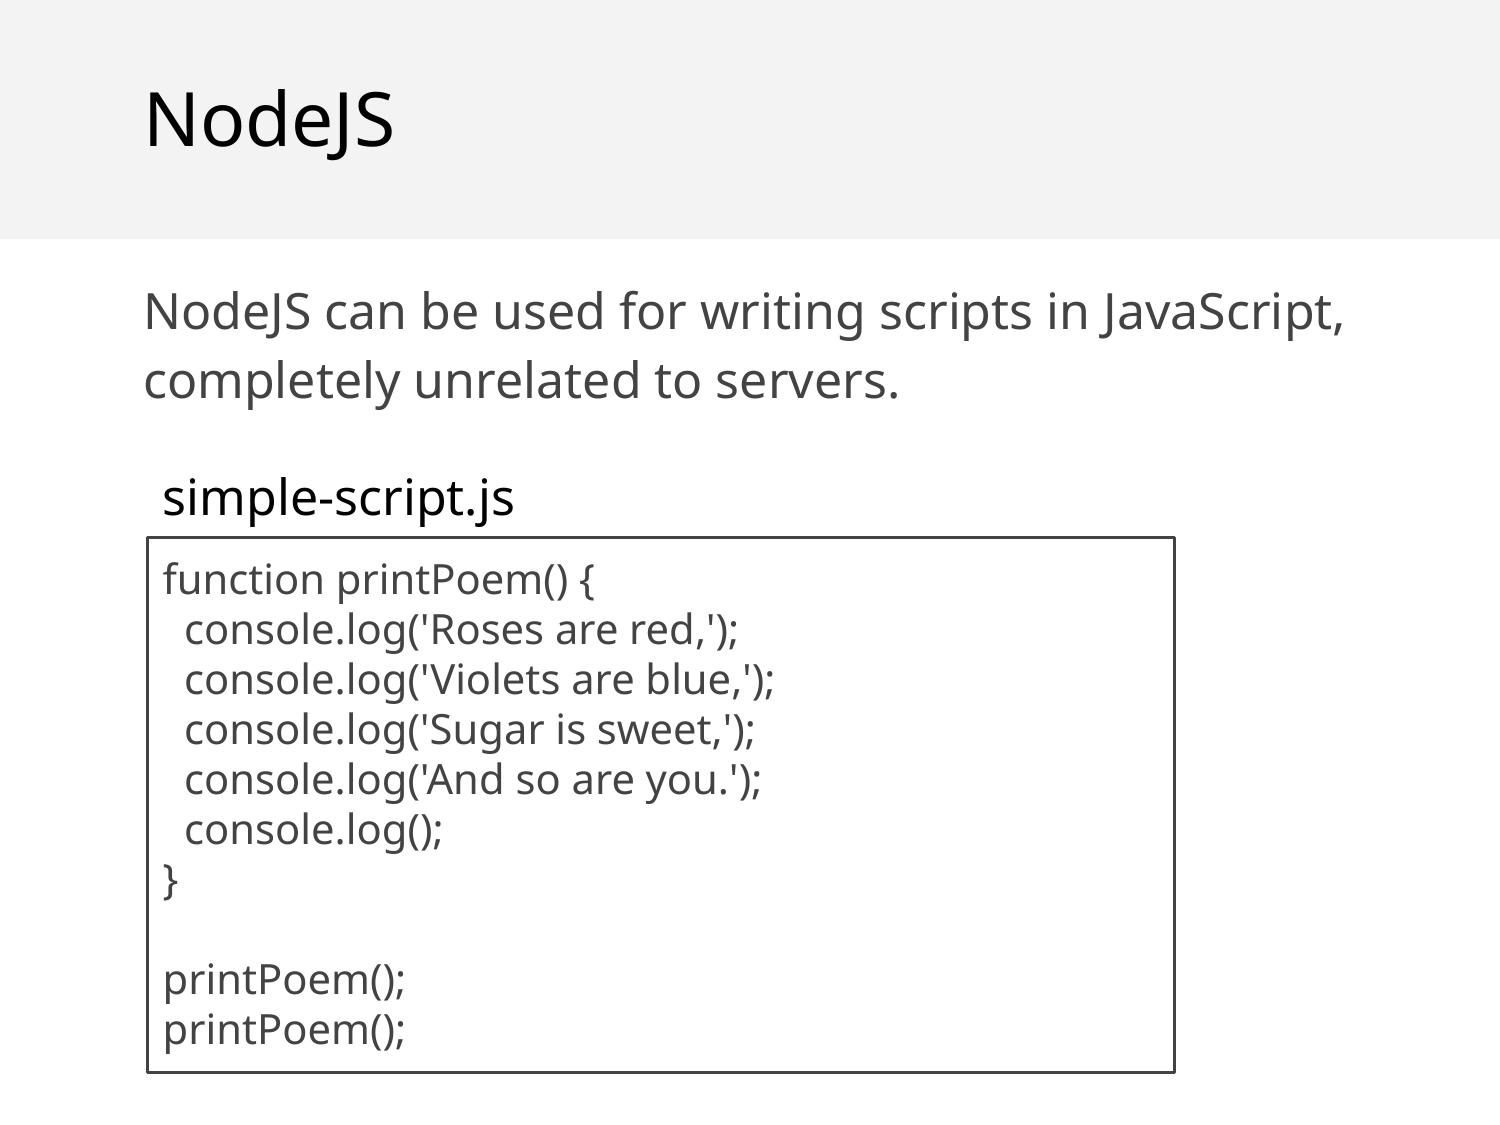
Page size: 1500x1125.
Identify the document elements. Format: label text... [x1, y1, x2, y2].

text_box function printPoem() { console.log('Roses are red,'); console.log('Violets are blue,'); console.log('Sugar is sweet,'); console.log('And so are you.'); console.log(); } printPoem(); printPoem(); [147, 537, 1175, 1073]
list NodeJS can be used for writing scripts in JavaScript, completely unrelated to servers. [128, 255, 1372, 438]
title NodeJS [128, 56, 1372, 183]
text_box simple-script.js [147, 450, 1353, 576]
